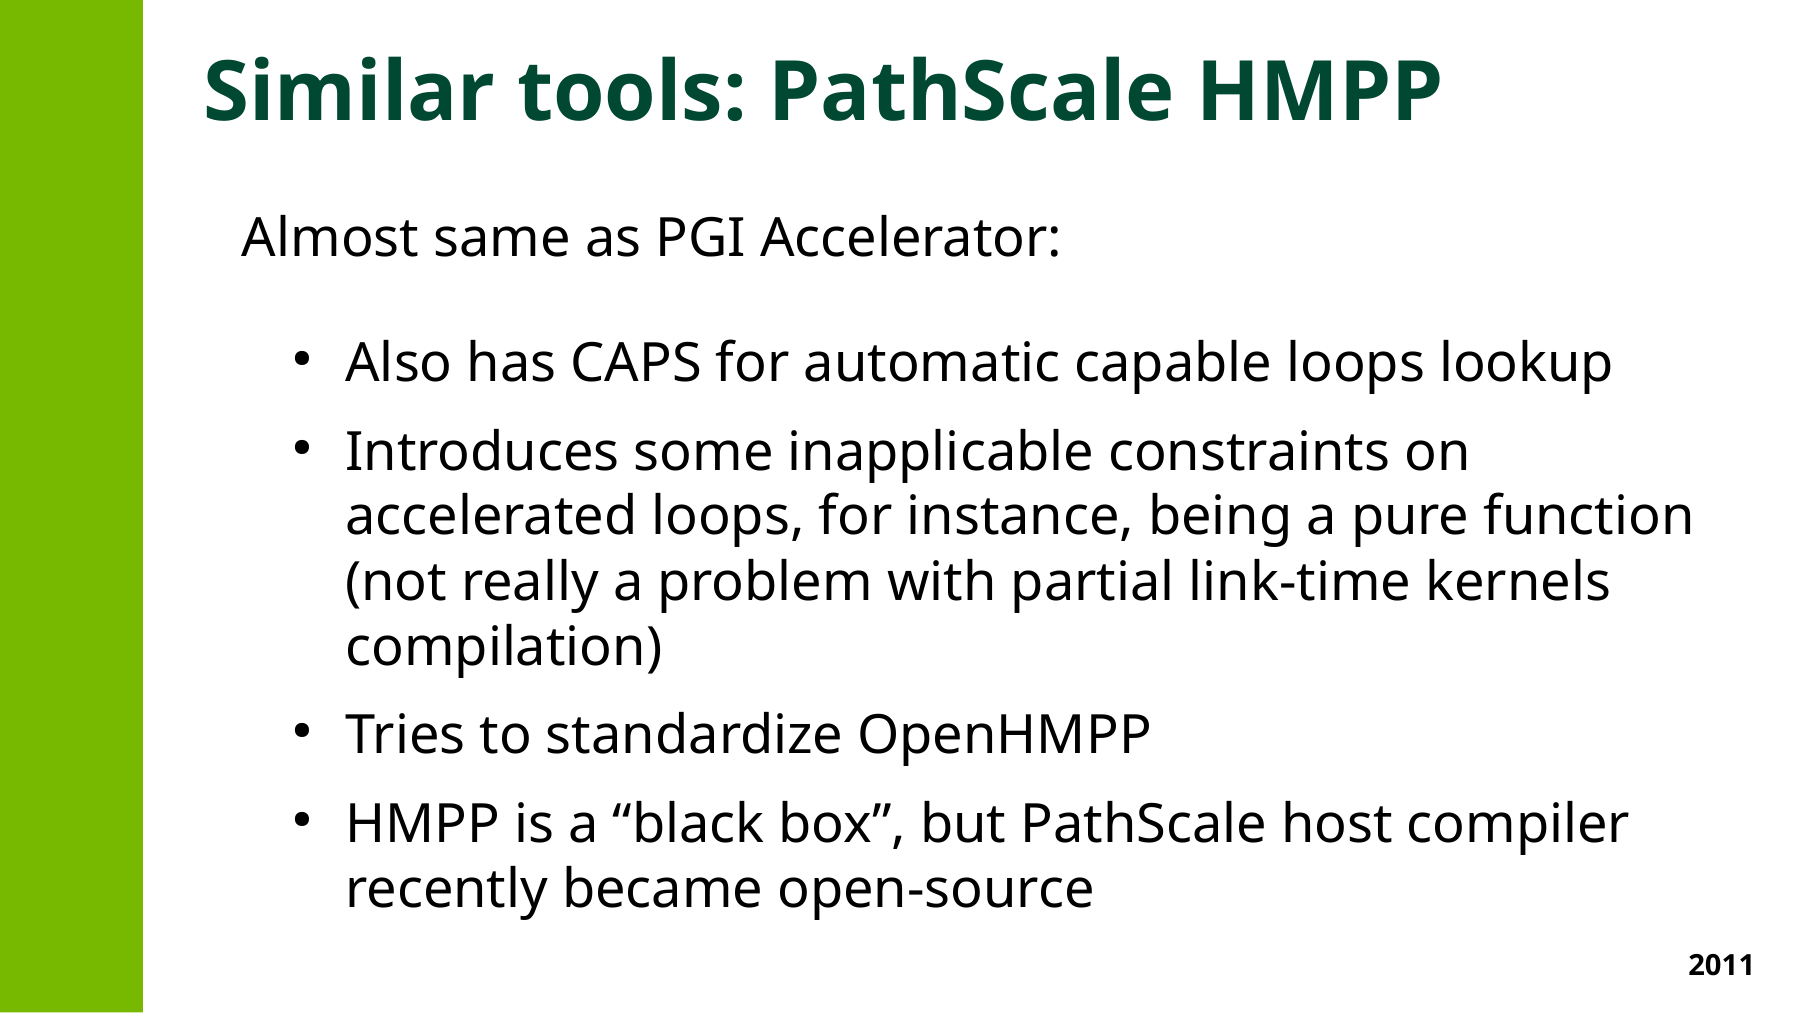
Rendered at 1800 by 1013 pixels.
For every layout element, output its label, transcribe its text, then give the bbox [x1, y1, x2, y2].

title Similar tools: PathScale HMPP [188, 40, 1733, 211]
list Almost same as PGI Accelerator: Also has CAPS for automatic capable loops lookup Introduces some inapplicable constraints on accelerated loops, for instance, being a pure function (not really a problem with partial link-time kernels compilation) Tries to standardize OpenHMPP HMPP is a “black box”, but PathScale host compiler recently became open-source [188, 195, 1726, 976]
